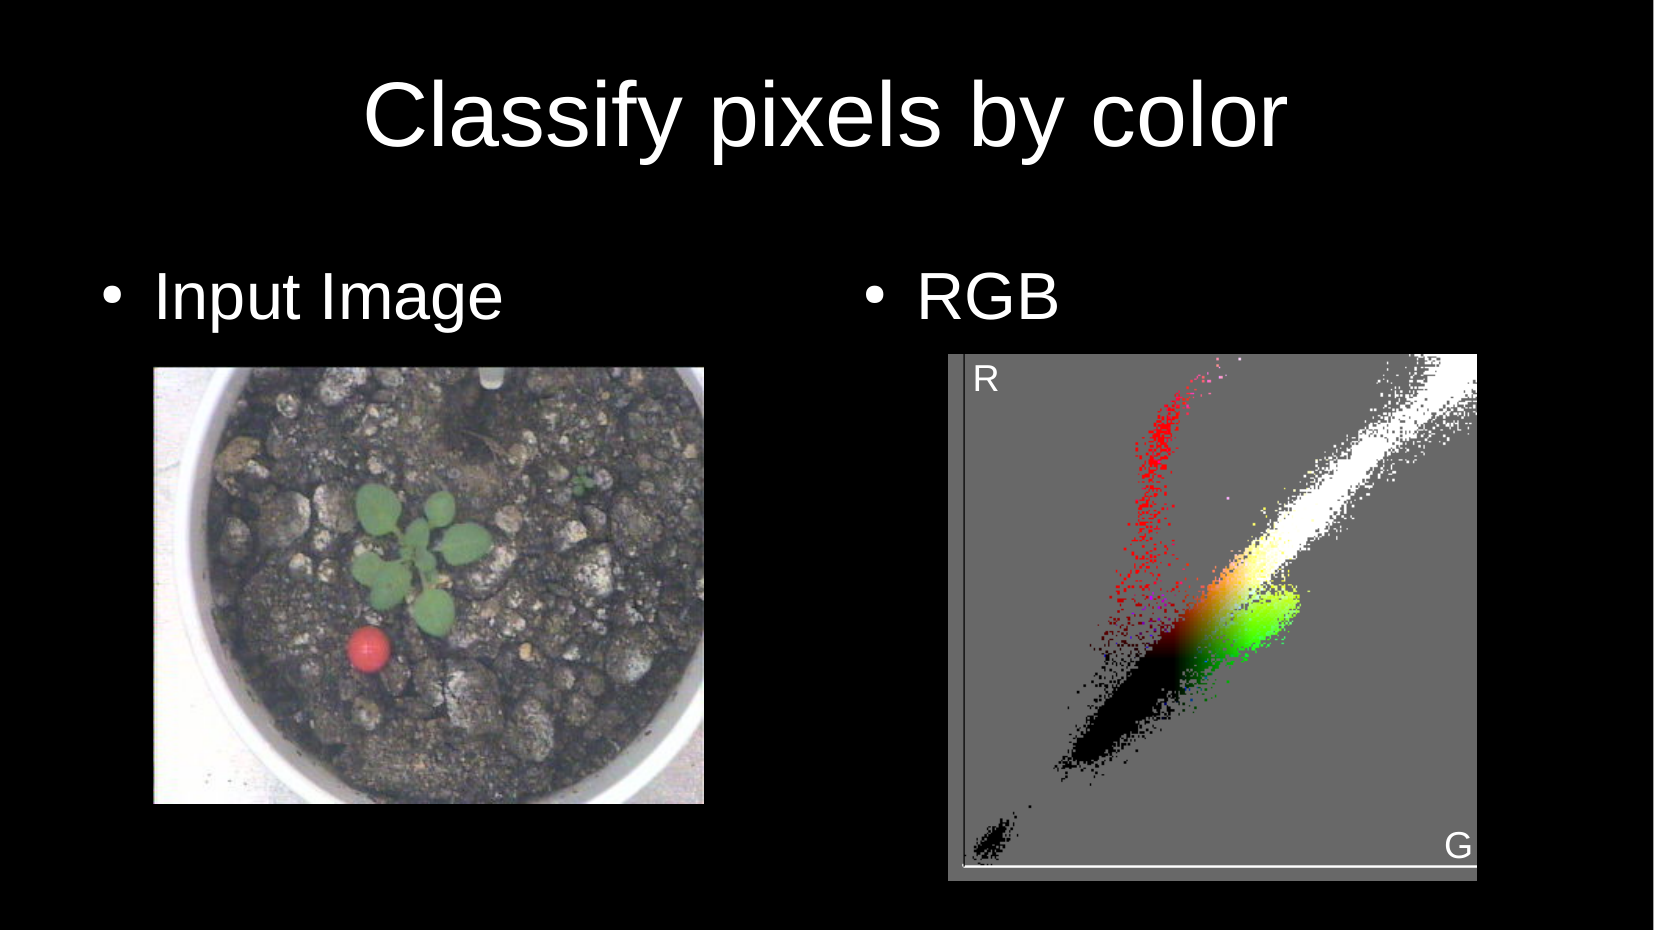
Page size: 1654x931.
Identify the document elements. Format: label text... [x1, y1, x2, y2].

title Classify pixels by color [82, 37, 1571, 193]
list Input Image [82, 258, 809, 799]
text_box R [933, 330, 1040, 426]
picture [153, 366, 704, 804]
picture [948, 354, 1477, 882]
list RGB [845, 258, 1572, 799]
text_box G [1405, 798, 1512, 893]
